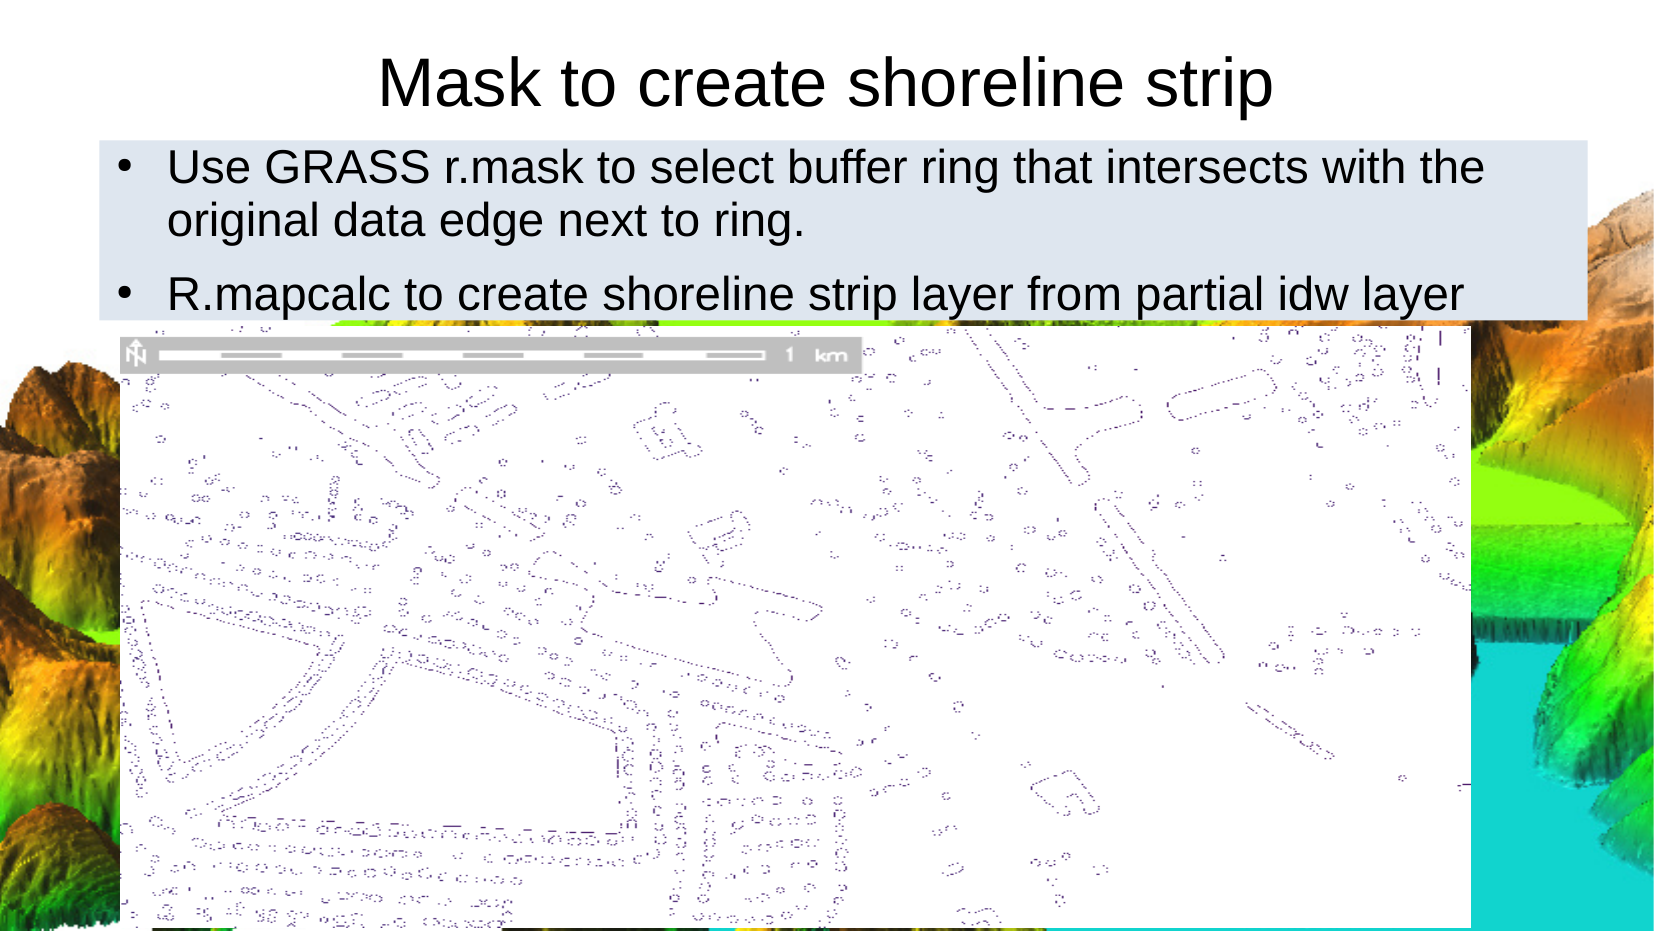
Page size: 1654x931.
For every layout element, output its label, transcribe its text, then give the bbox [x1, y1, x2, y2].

list Use GRASS r.mask to select buffer ring that intersects with the original data edge next to ring. R.mapcalc to create shoreline strip layer from partial idw layer [99, 140, 1588, 321]
title Mask to create shoreline strip [82, 4, 1571, 160]
picture [0, 0, 1654, 931]
